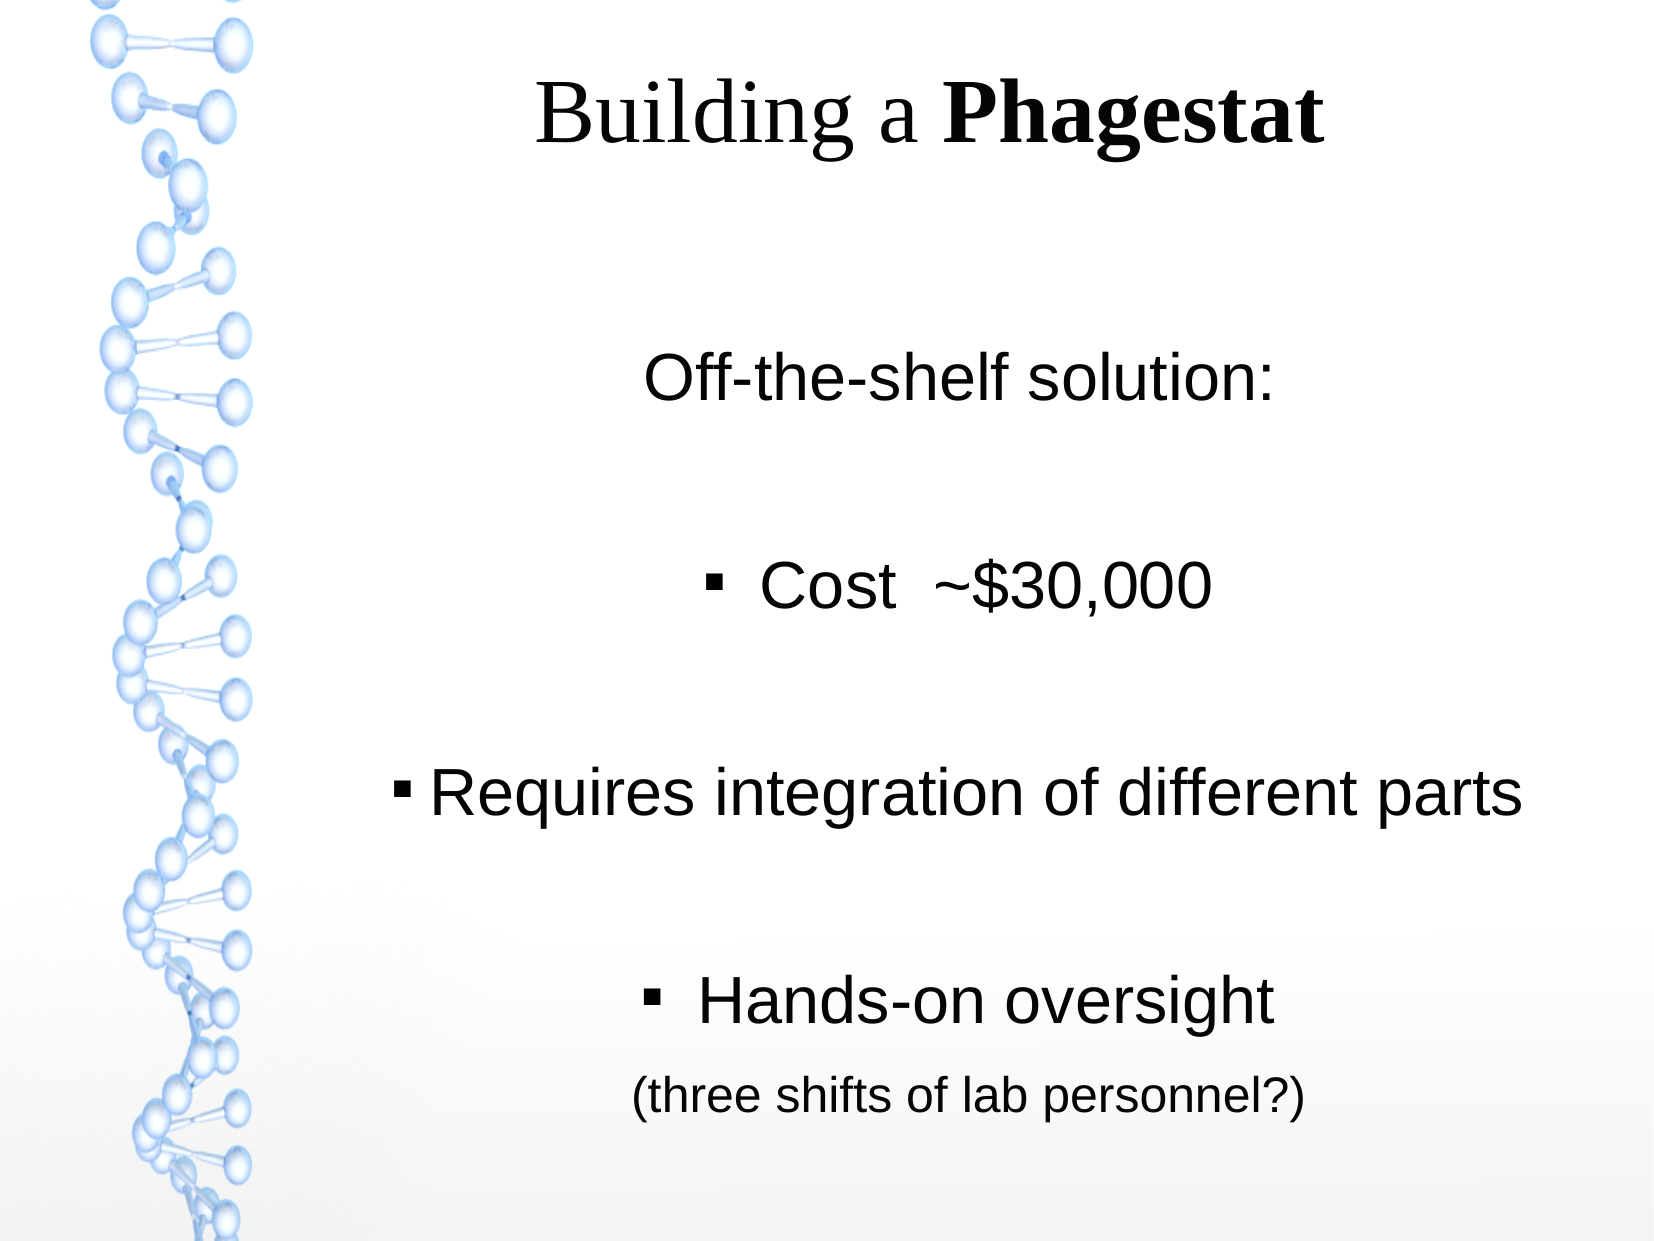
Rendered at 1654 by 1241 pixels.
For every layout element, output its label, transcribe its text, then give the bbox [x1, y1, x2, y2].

picture [0, 0, 1654, 1241]
text_box Off-the-shelf solution: Cost ~$30,000 Requires integration of different parts Hands-on oversight (three shifts of lab personnel?) [344, 224, 1576, 1131]
title Building a Phagestat [265, 29, 1595, 193]
